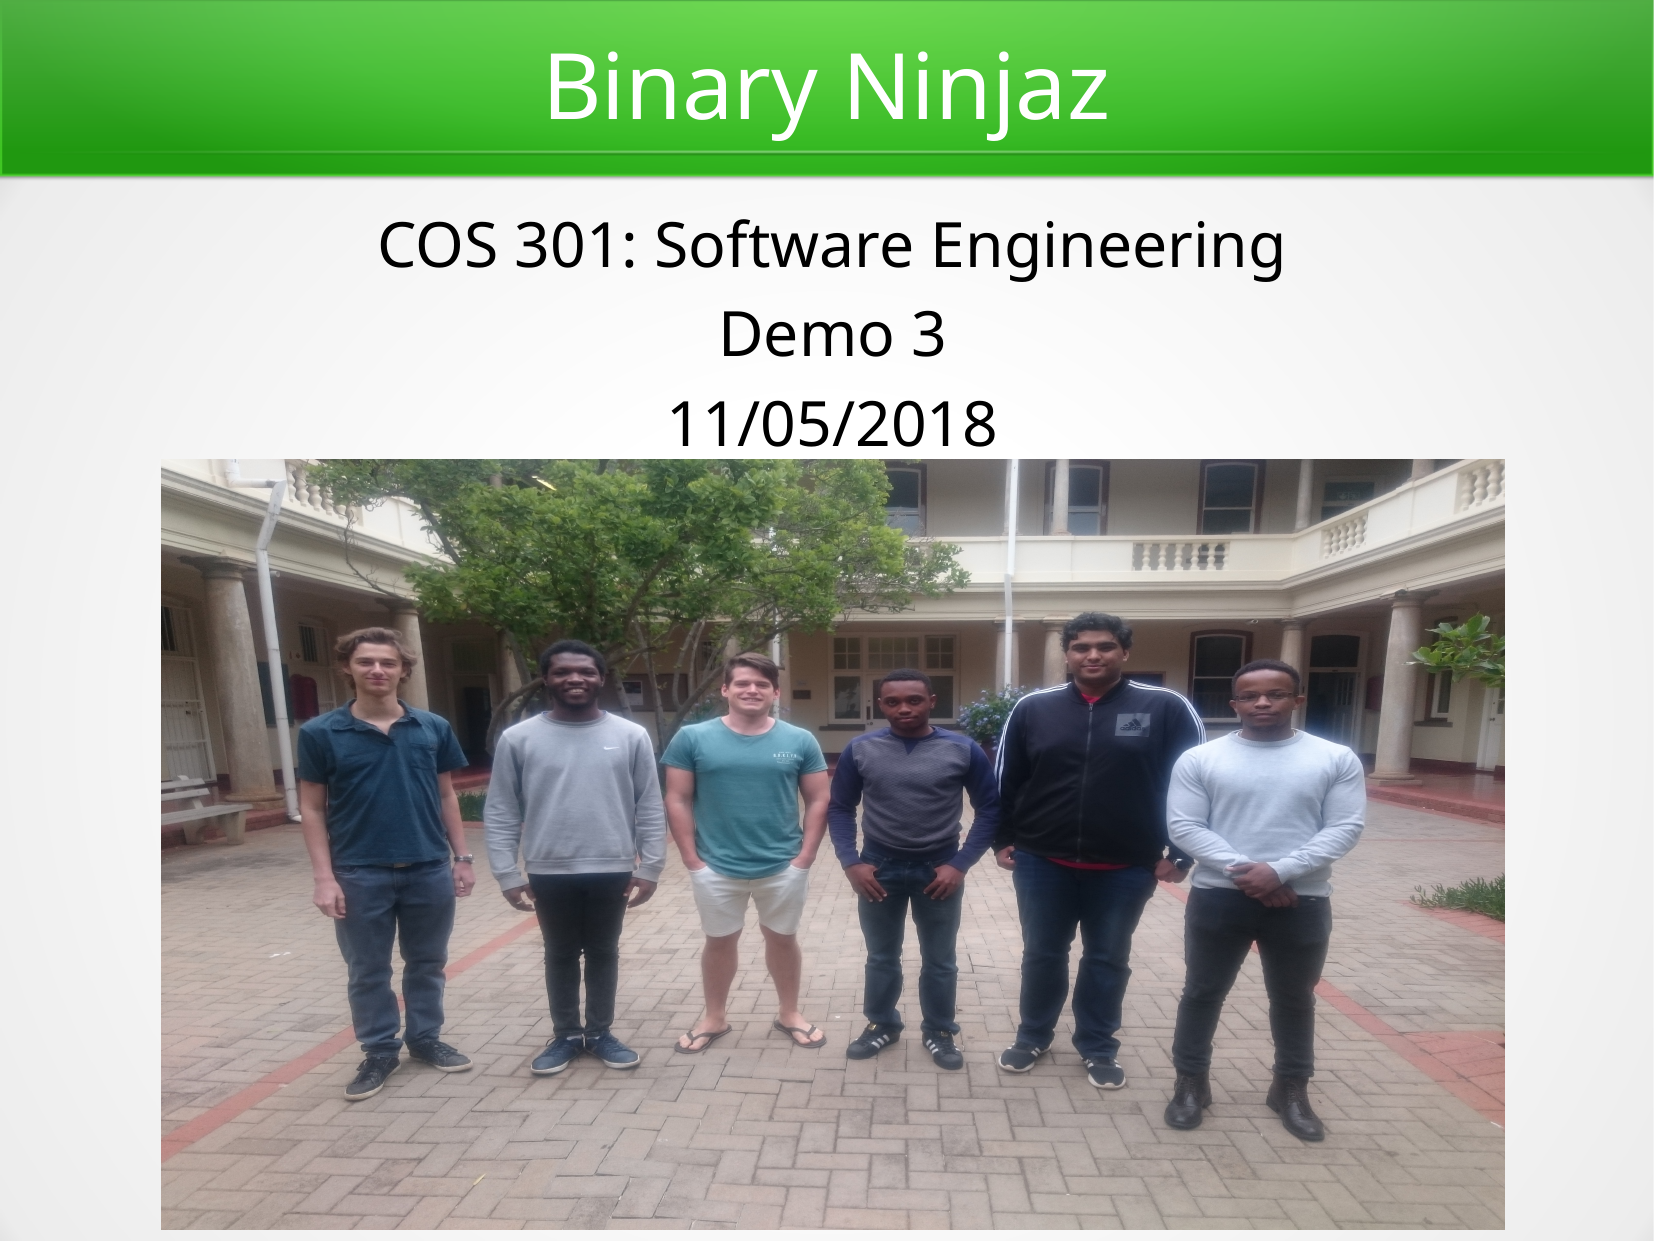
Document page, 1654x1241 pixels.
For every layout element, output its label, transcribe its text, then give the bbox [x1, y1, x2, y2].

list COS 301: Software Engineering Demo 3 11/05/2018 [82, 219, 1583, 460]
title Binary Ninjaz [82, 27, 1571, 139]
picture [161, 460, 1505, 1230]
